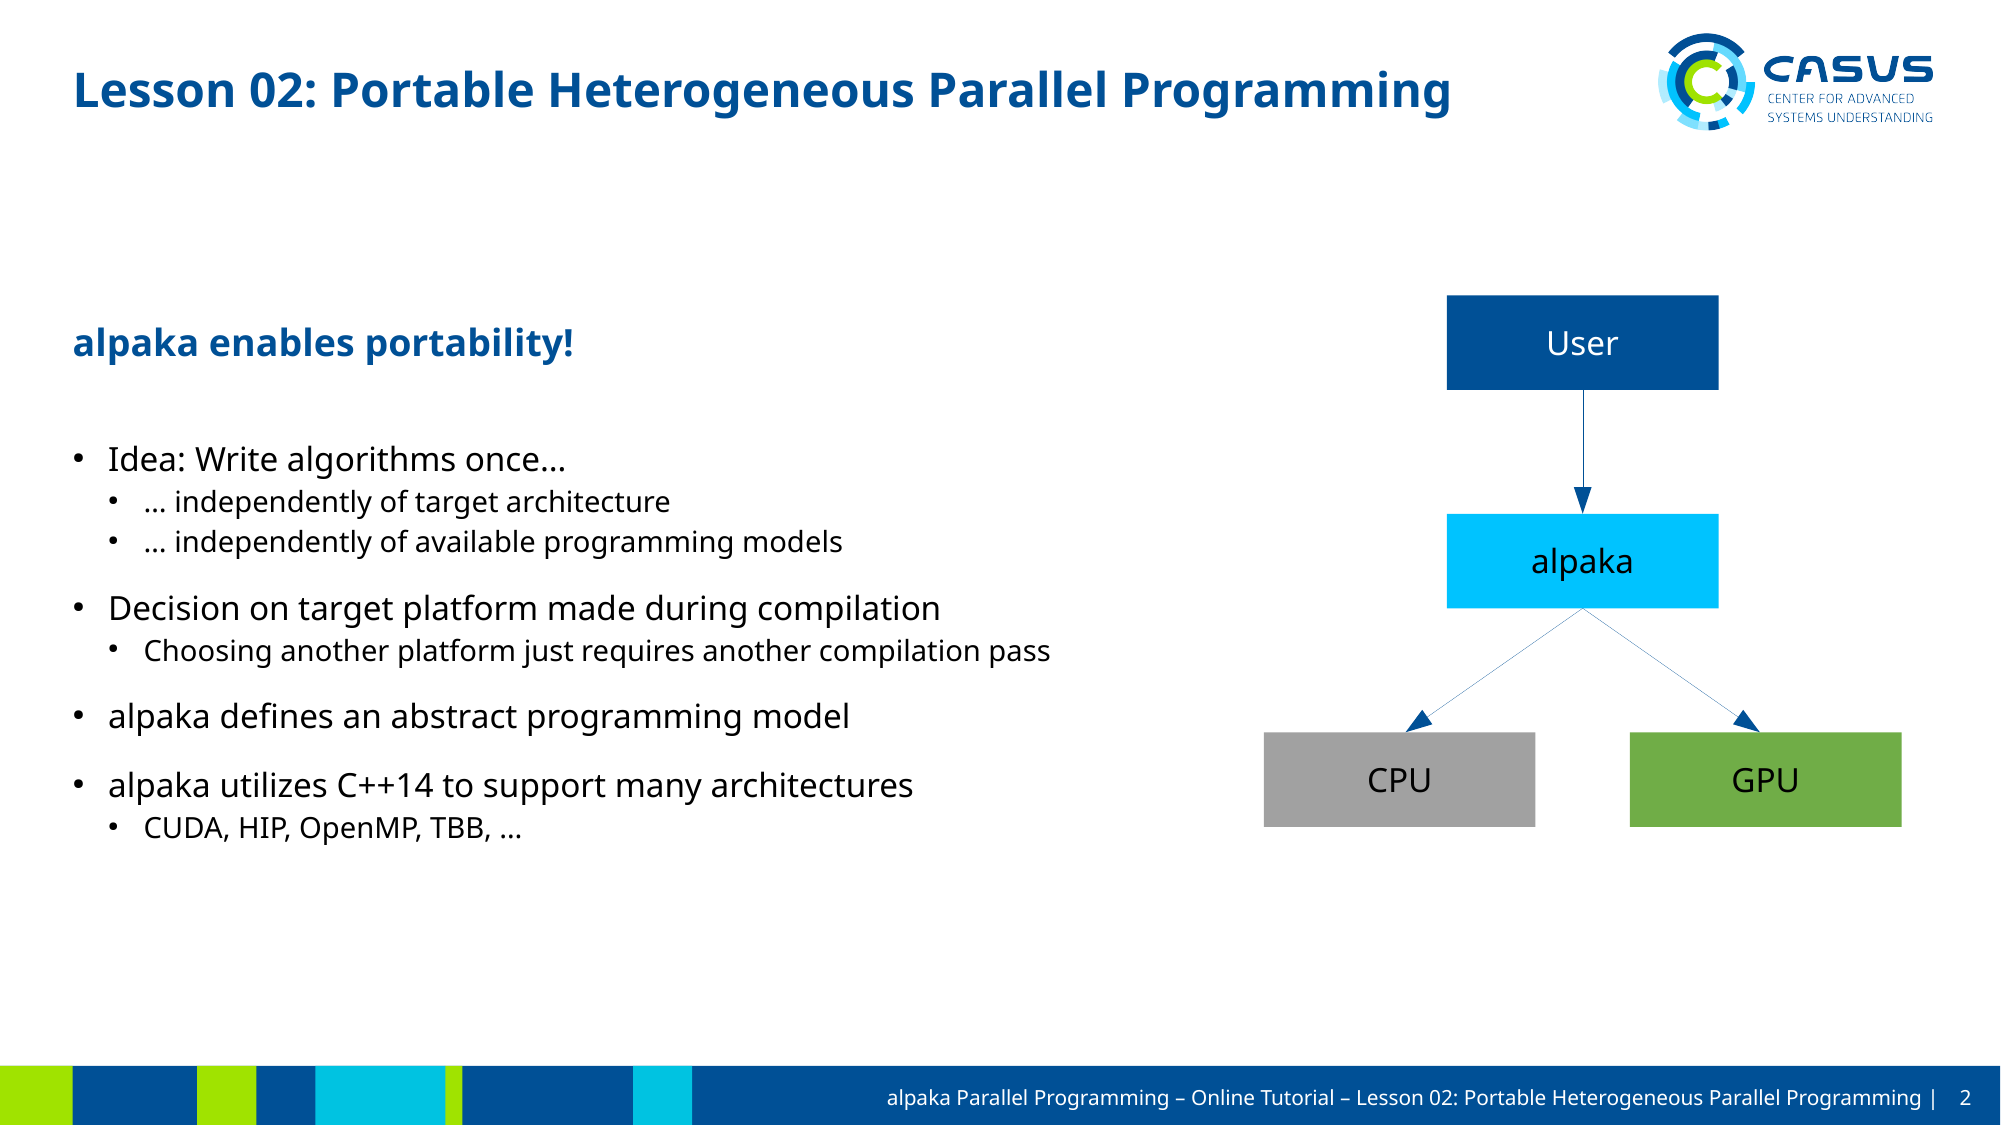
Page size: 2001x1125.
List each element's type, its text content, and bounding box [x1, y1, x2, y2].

text_box CPU [1263, 732, 1536, 827]
title Lesson 02: Portable Heterogeneous Parallel Programming [72, 54, 1620, 123]
picture [1658, 33, 1933, 131]
text_box alpaka [1446, 513, 1719, 609]
list alpaka enables portability! Idea: Write algorithms once… … independently of target architecture … independently of available programming models Decision on target platform made during compilation Choosing another platform just requires another compilation pass alpaka defines an abstract programming model alpaka utilizes C++14 to support many architectures CUDA, HIP, OpenMP, TBB, … [72, 316, 1620, 979]
text_box GPU [1629, 732, 1902, 827]
text_box User [1446, 295, 1719, 390]
